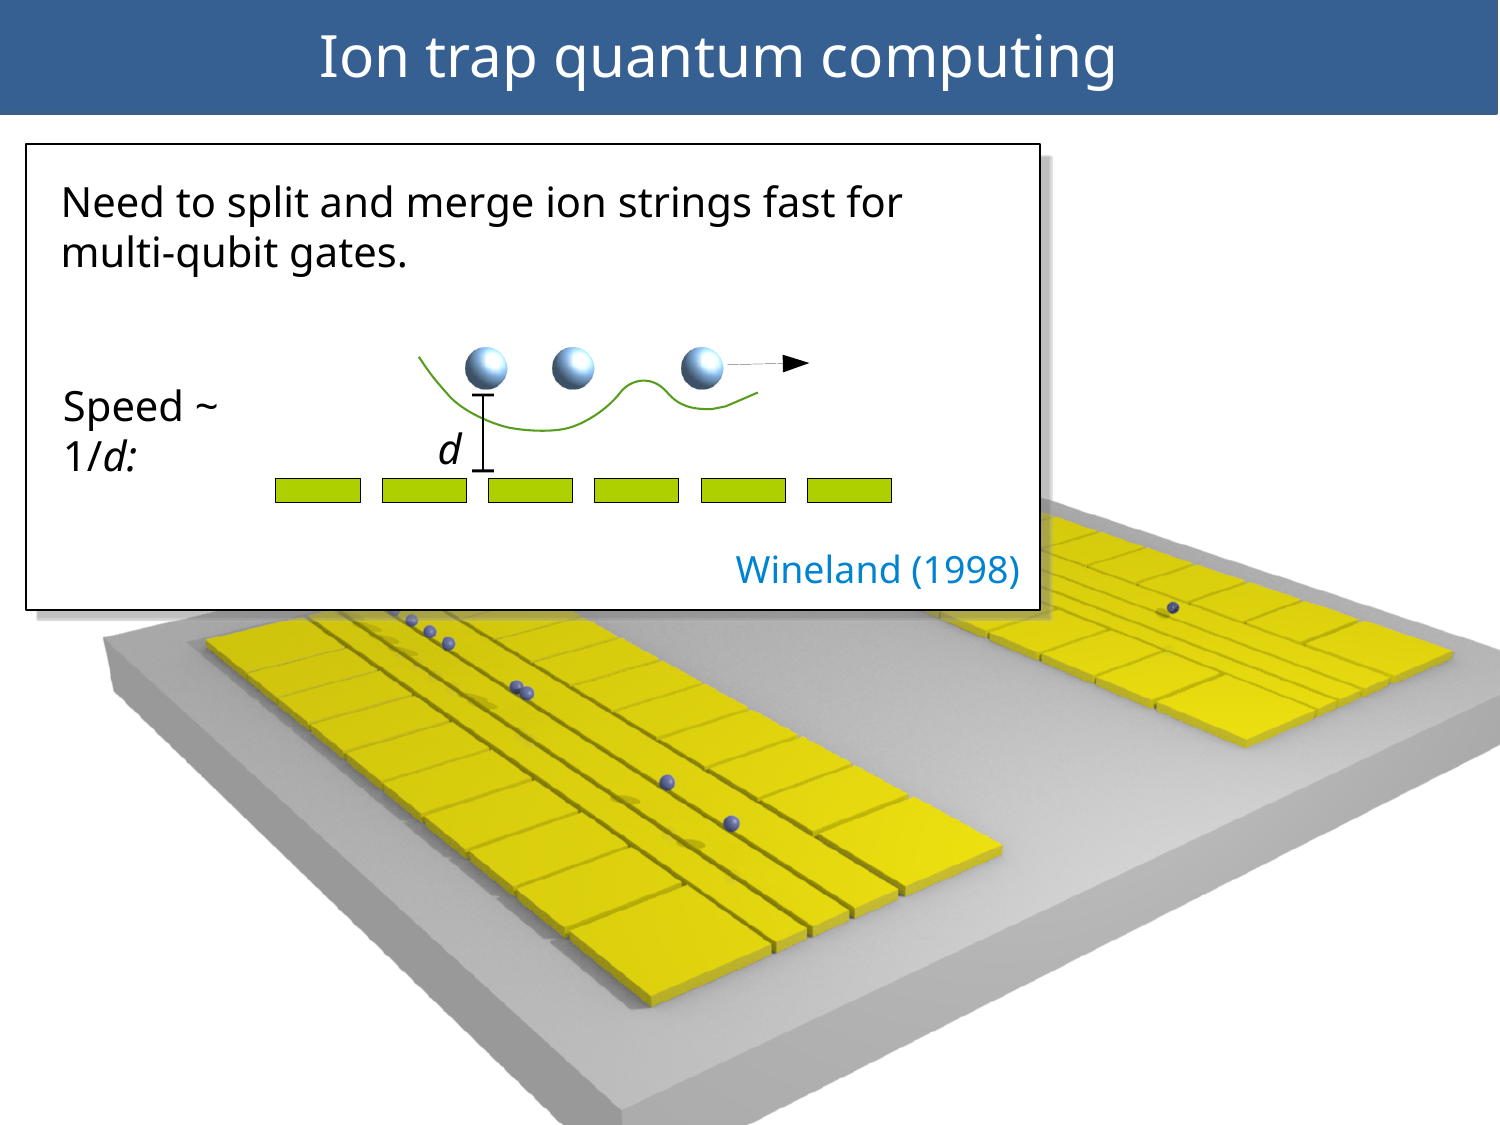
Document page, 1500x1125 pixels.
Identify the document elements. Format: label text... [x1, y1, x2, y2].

text_box [25, 144, 1040, 610]
text_box [594, 478, 679, 503]
picture [677, 343, 728, 394]
text_box [701, 478, 786, 503]
text_box d [423, 415, 477, 480]
text_box [807, 478, 892, 503]
picture [548, 343, 599, 394]
text_box Speed ~ 1/d: [48, 372, 315, 438]
text_box [382, 478, 467, 503]
picture [80, 195, 1500, 1125]
list Ion trap quantum computing [156, 18, 1282, 104]
text_box [488, 478, 573, 503]
text_box Need to split and merge ion strings fast for multi-qubit gates. Wineland (1998) [45, 168, 1040, 638]
picture [461, 343, 512, 394]
text_box [275, 478, 361, 503]
